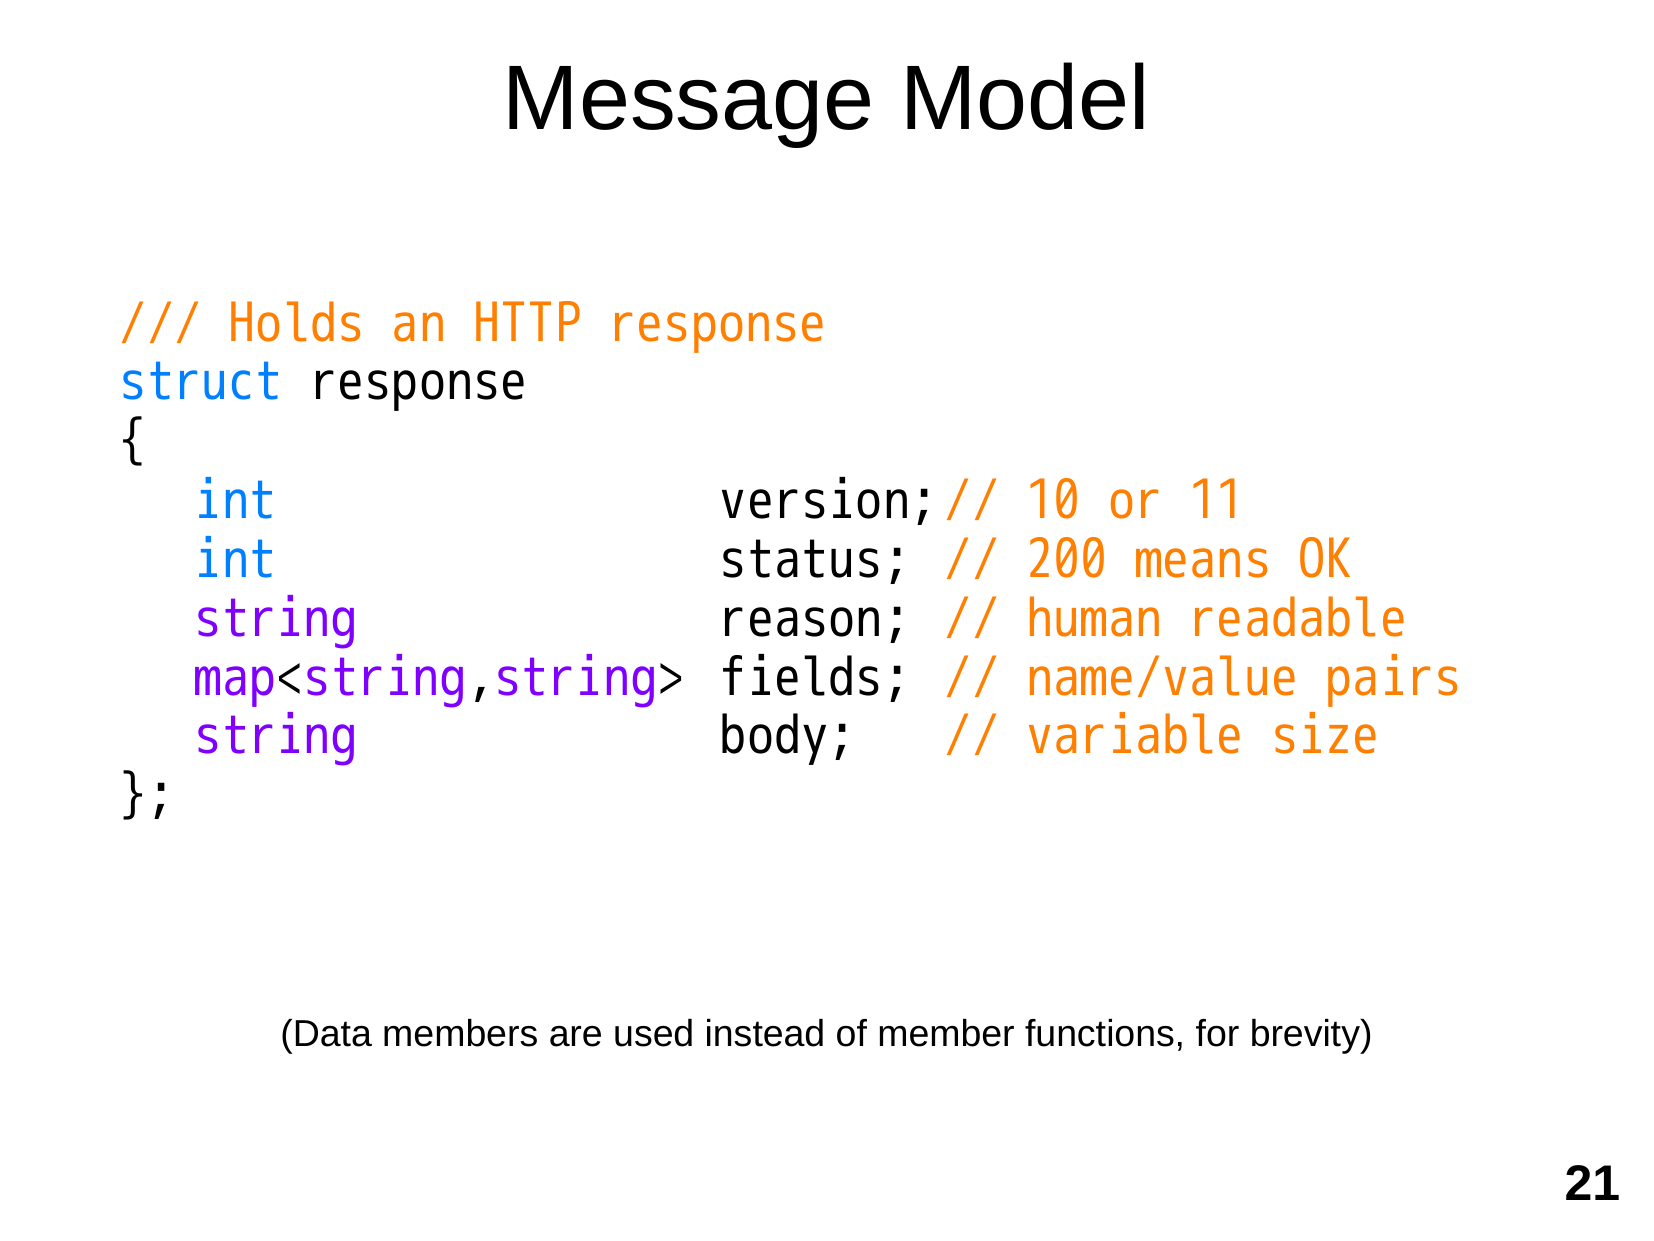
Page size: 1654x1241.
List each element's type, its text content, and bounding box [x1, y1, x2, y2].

text_box /// Holds an HTTP response struct response { int version; // 10 or 11 int status; // 200 means OK string reason; // human readable map<string,string> fields; // name/value pairs string body; // variable size }; [104, 287, 1575, 829]
title Message Model [82, 15, 1571, 181]
text_box (Data members are used instead of member functions, for brevity) [106, 1005, 1547, 1062]
